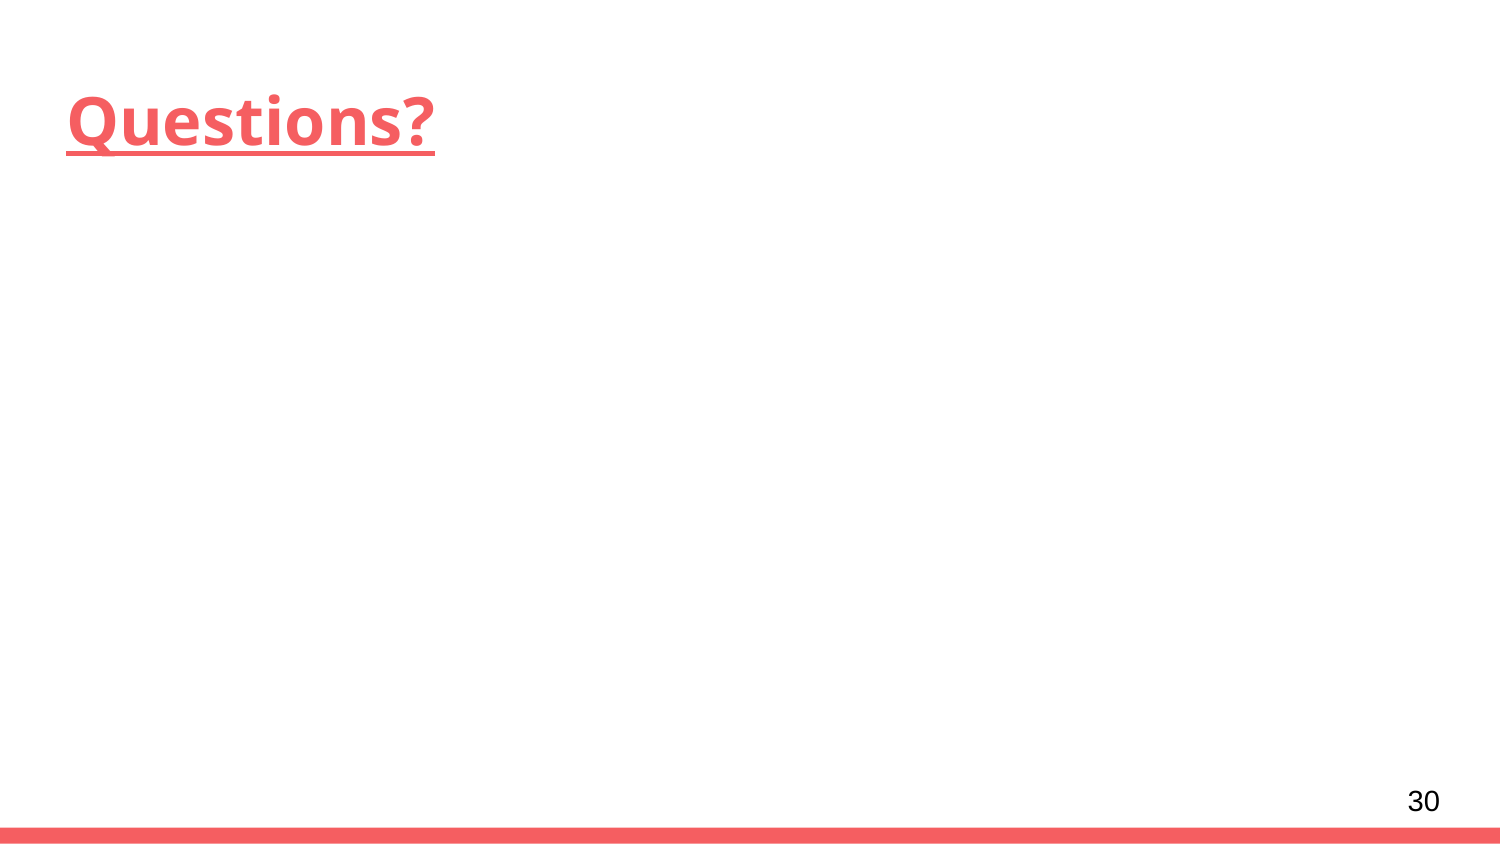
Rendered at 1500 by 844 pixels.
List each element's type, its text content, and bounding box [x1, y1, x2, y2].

slide_number <number> [1392, 767, 1483, 833]
title Questions? [51, 64, 1449, 167]
